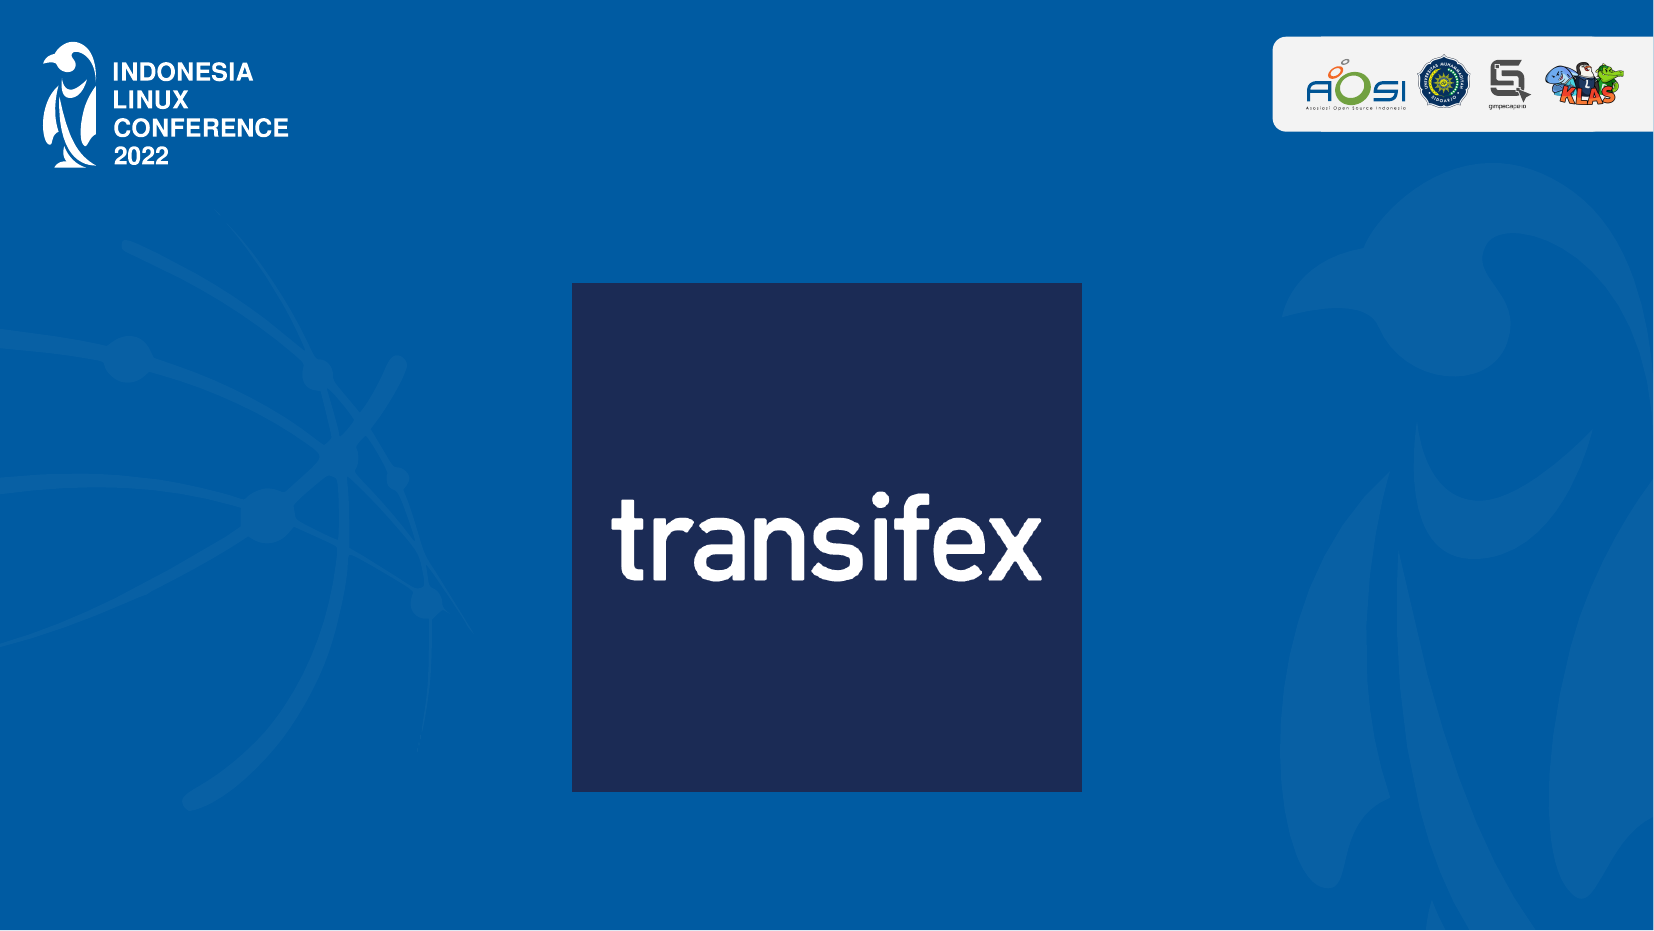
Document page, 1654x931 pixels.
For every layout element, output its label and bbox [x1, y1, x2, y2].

picture [1545, 62, 1624, 105]
picture [1417, 54, 1471, 108]
picture [572, 283, 1082, 792]
